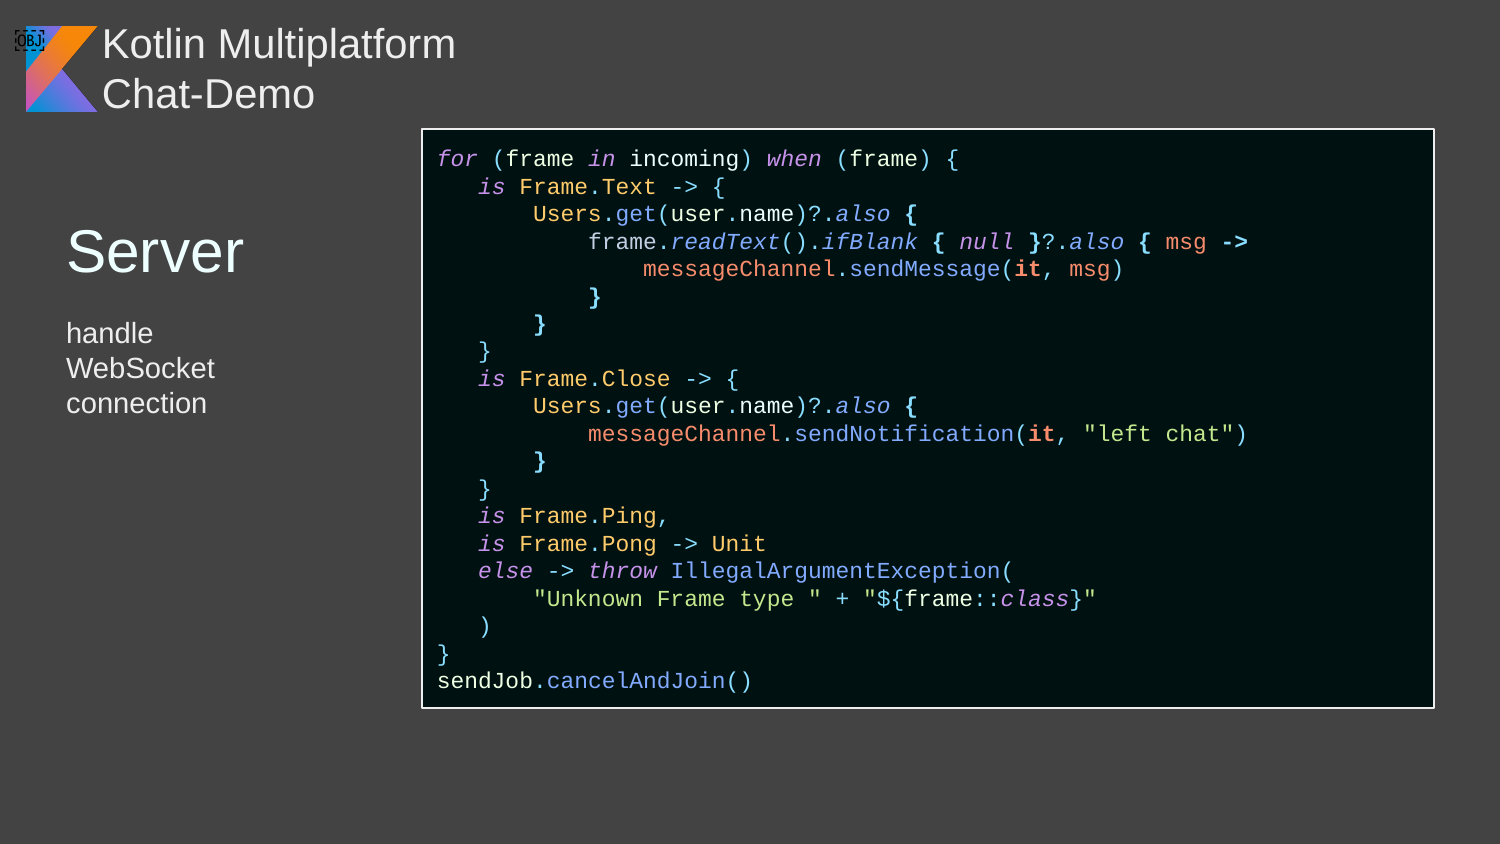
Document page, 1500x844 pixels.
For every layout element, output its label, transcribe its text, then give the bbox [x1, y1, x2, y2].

picture [26, 26, 98, 112]
text_box for (frame in incoming) when (frame) { is Frame.Text -> { Users.get(user.name)?.also { frame.readText().ifBlank { null }?.also { msg -> messageChannel.sendMessage(it, msg) } } } is Frame.Close -> { Users.get(user.name)?.also { messageChannel.sendNotification(it, "left chat") } } is Frame.Ping, is Frame.Pong -> Unit else -> throw IllegalArgumentException( "Unknown Frame type " + "${frame::class}" ) } sendJob.cancelAndJoin() [421, 128, 1434, 709]
title Server [51, 191, 374, 300]
text_box handle WebSocket connection [51, 299, 316, 435]
